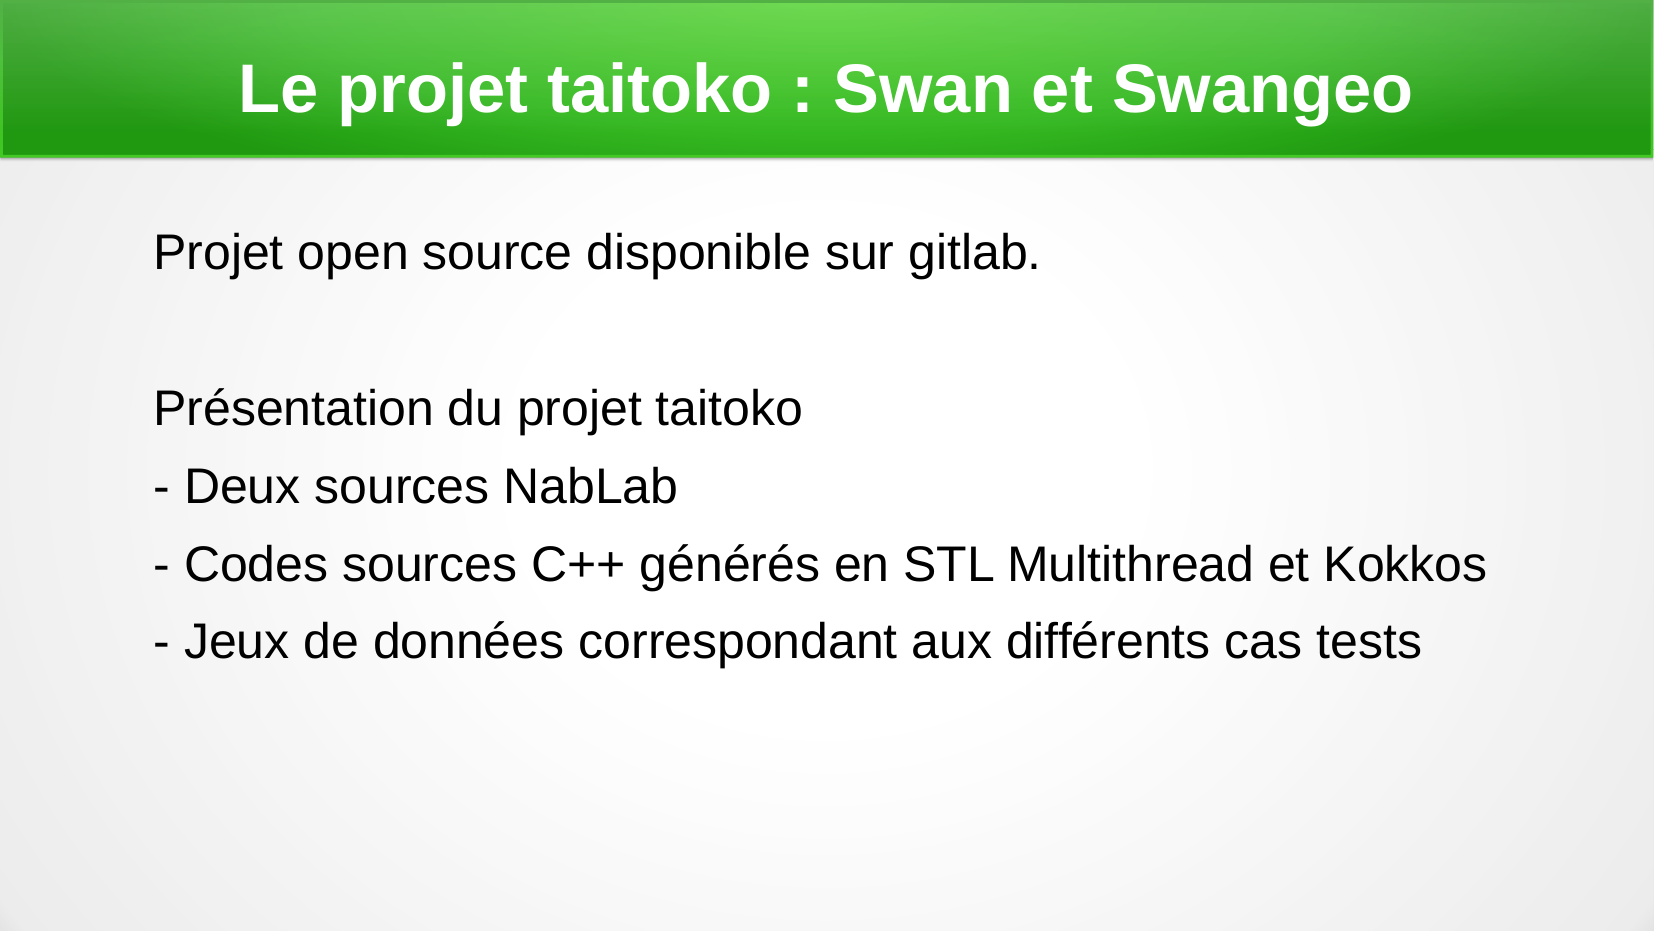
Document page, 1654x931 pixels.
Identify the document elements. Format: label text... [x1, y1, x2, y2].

list Projet open source disponible sur gitlab. Présentation du projet taitoko - Deux sources NabLab - Codes sources C++ générés en STL Multithread et Kokkos - Jeux de données correspondant aux différents cas tests [82, 224, 1571, 764]
title Le projet taitoko : Swan et Swangeo [82, 35, 1571, 142]
